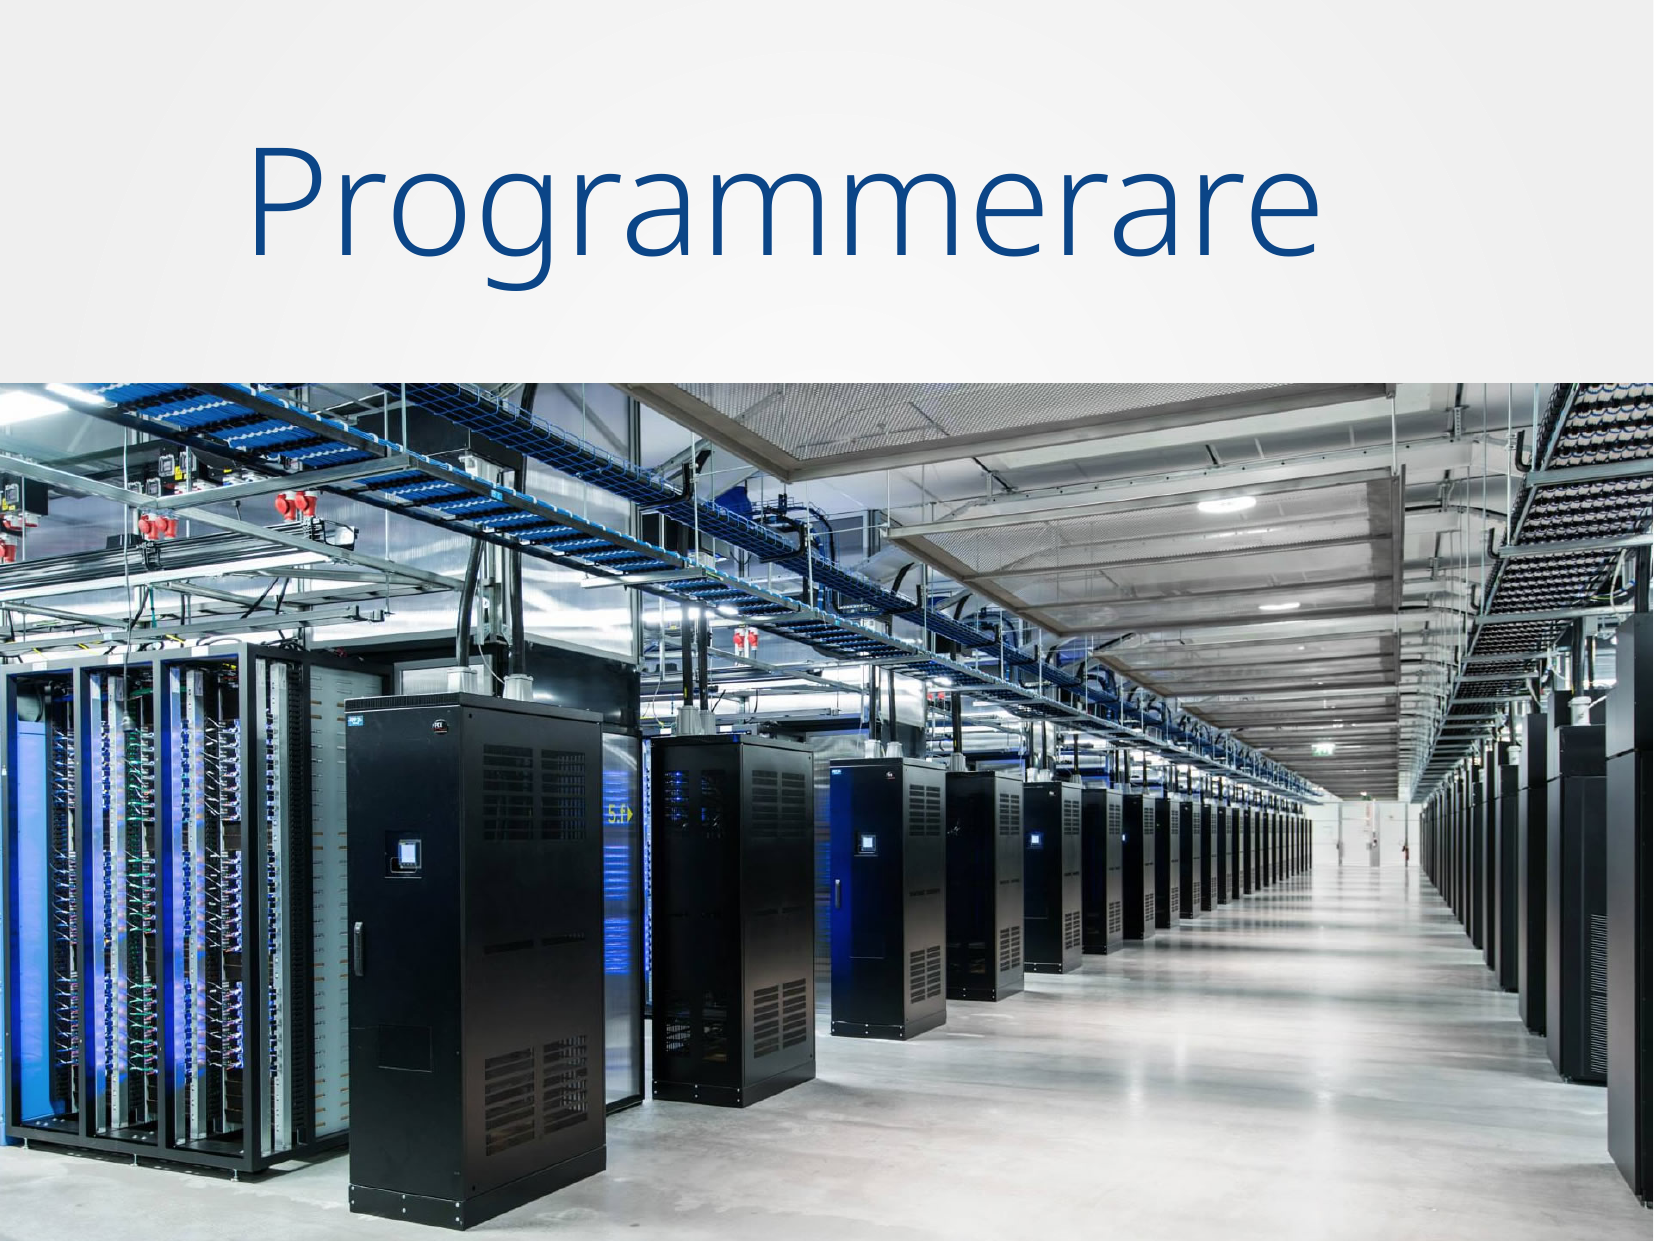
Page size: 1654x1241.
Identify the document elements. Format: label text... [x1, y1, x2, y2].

picture [0, 383, 1653, 1241]
title Programmerare [241, 82, 1412, 300]
